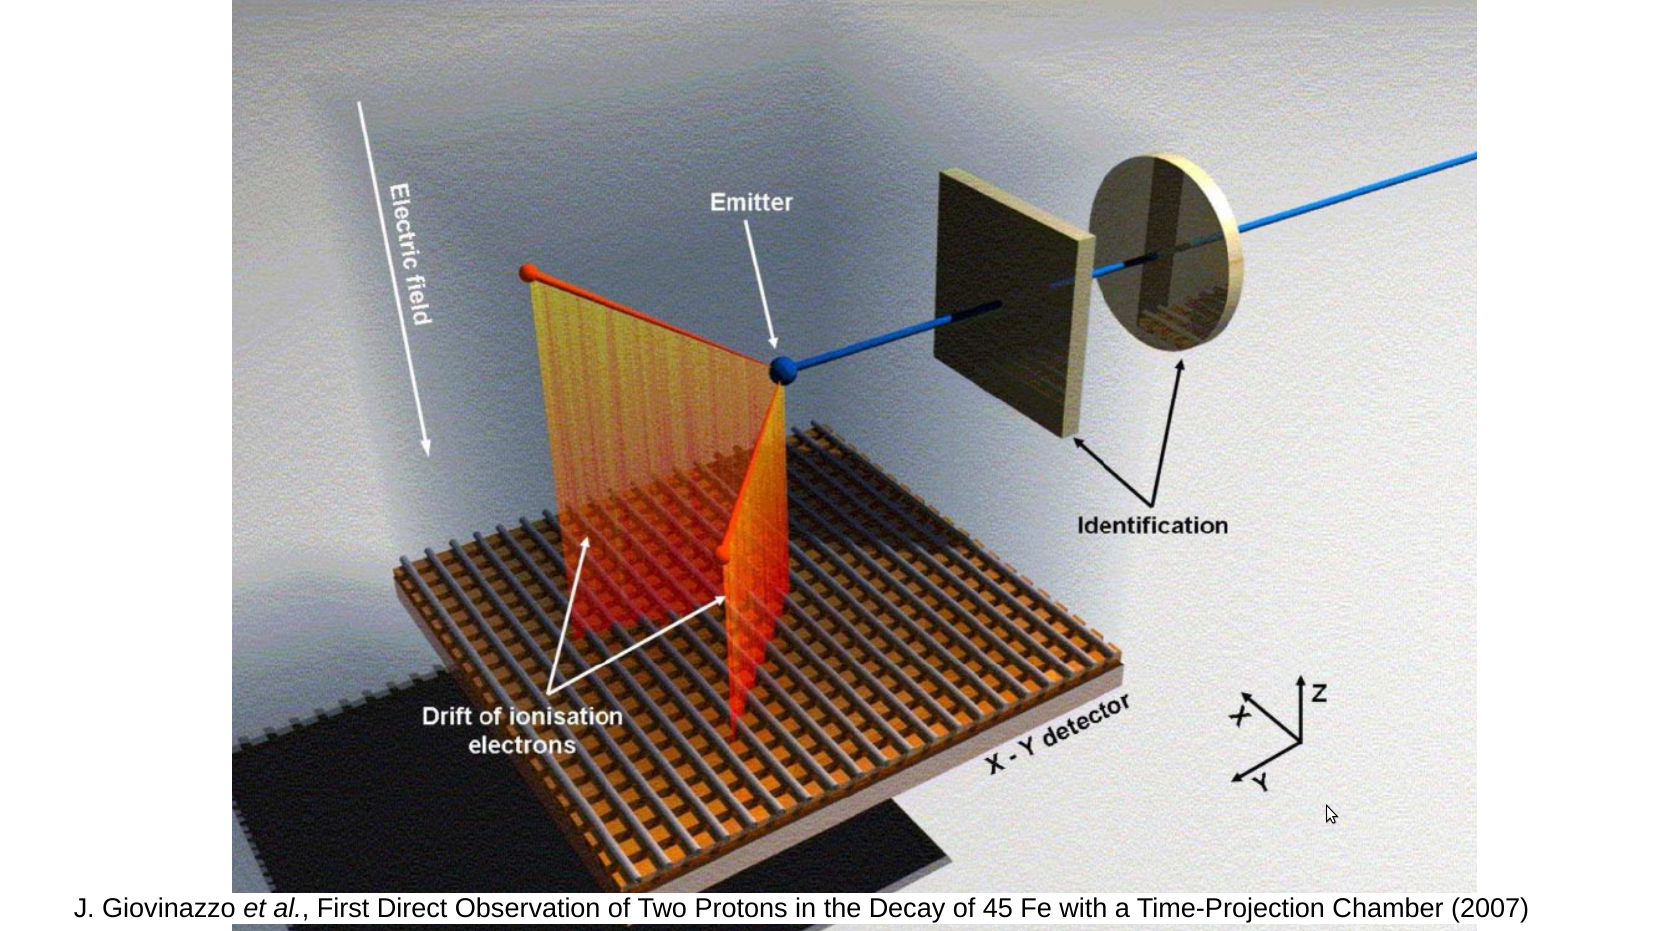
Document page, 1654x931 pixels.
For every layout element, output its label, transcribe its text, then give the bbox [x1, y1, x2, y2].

text_box J. Giovinazzo et al., First Direct Observation of Two Protons in the Decay of 45 Fe with a Time-Projection Chamber (2007) [59, 885, 1654, 931]
picture [232, 0, 1477, 885]
